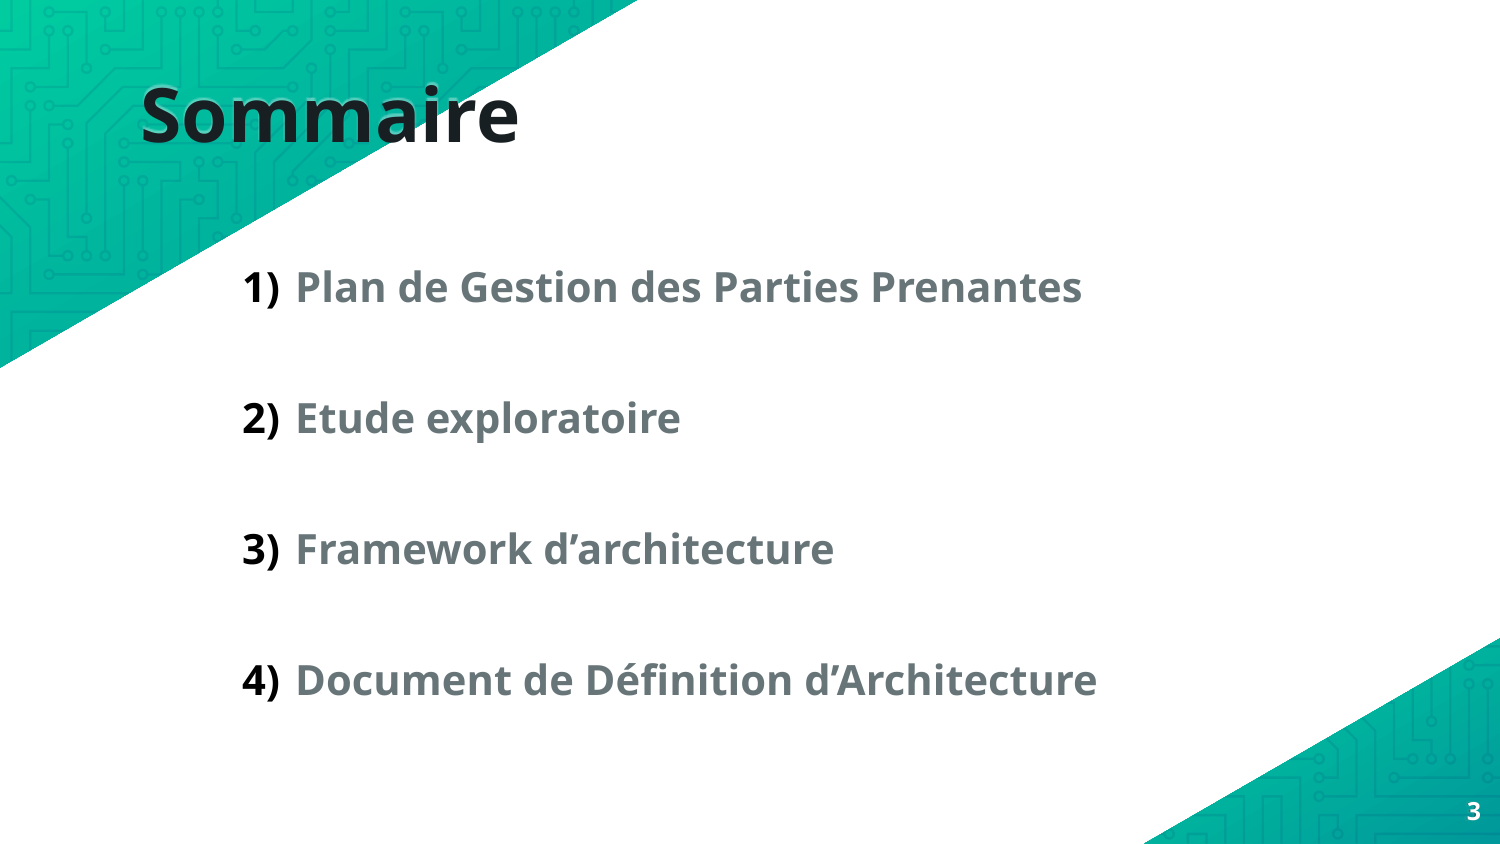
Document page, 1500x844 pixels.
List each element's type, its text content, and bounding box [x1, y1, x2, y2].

title Sommaire [140, 78, 1360, 160]
slide_number <numéro> [1391, 779, 1482, 844]
list Plan de Gestion des Parties Prenantes Etude exploratoire Framework d’architecture Document de Définition d’Architecture [224, 249, 1264, 696]
